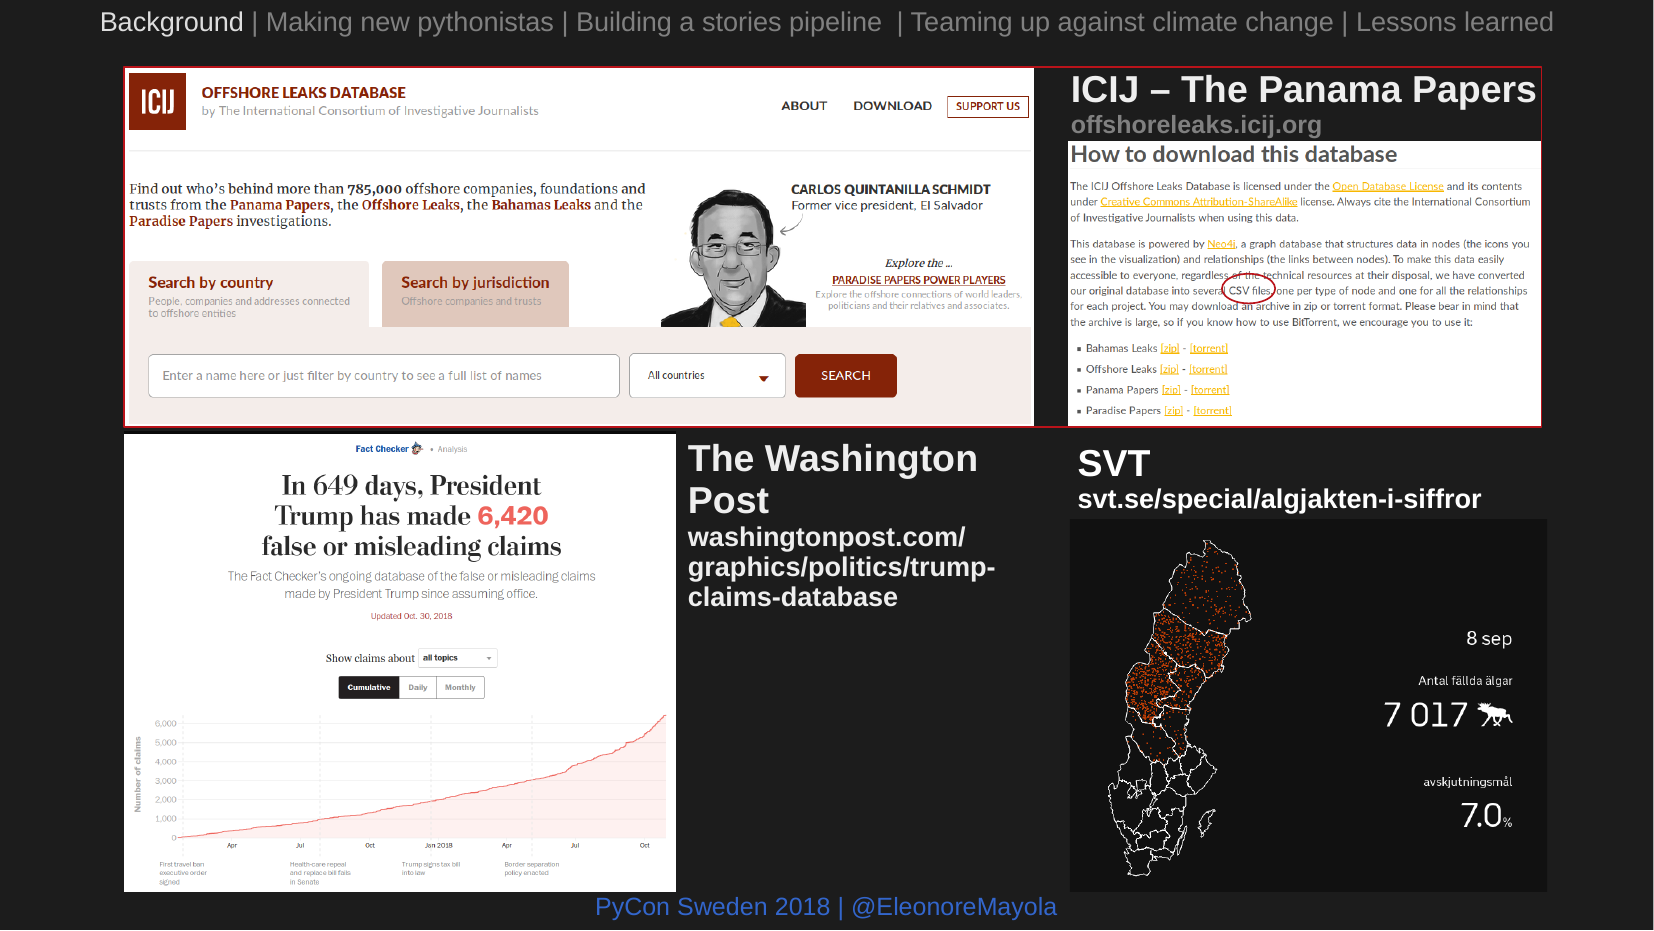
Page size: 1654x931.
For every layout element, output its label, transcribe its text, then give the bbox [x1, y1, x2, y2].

picture [125, 68, 1034, 426]
picture [1068, 149, 1541, 426]
picture [124, 431, 676, 892]
text_box Background | Making new pythonistas | Building a stories pipeline | Teaming up against climate change | Lessons learned [0, 0, 1654, 57]
text_box ICIJ – The Panama Papers offshoreleaks.icij.org [1056, 68, 1541, 149]
text_box ICIJ – The Panama Papers offshoreleaks.icij.org [1056, 61, 1553, 149]
text_box PyCon Sweden 2018 | @EleonoreMayola [460, 885, 1193, 931]
text_box The Washington Post washingtonpost.com/graphics/politics/trump-claims-database [673, 430, 1052, 626]
text_box SVT svt.se/special/algjakten-i-siffror [1062, 434, 1542, 553]
picture [1069, 519, 1548, 892]
